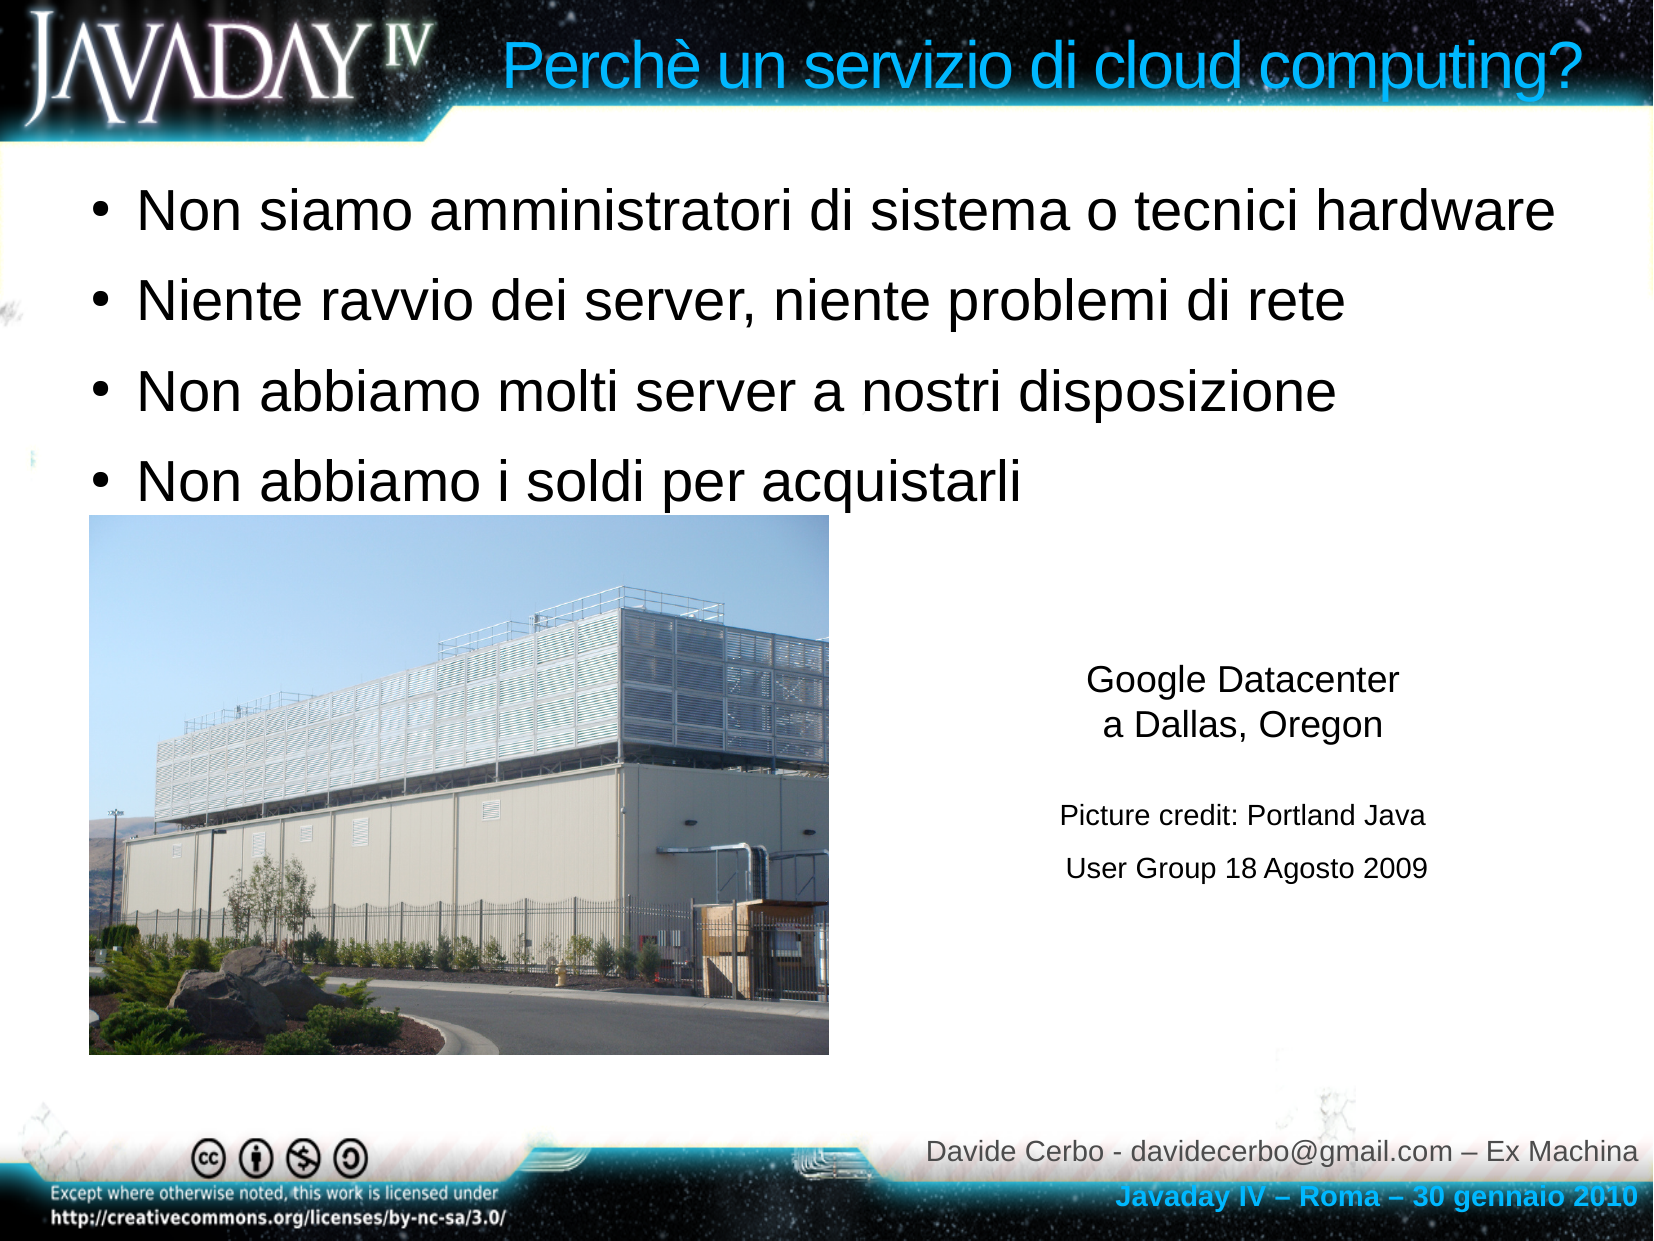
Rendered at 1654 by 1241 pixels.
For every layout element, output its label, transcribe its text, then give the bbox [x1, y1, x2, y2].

text_box Google Datacenter a Dallas, Oregon [1019, 647, 1467, 734]
title Perchè un servizio di cloud computing? [108, 7, 1585, 124]
list Non siamo amministratori di sistema o tecnici hardware Niente ravvio dei server, niente problemi di rete Non abbiamo molti server a nostri disposizione Non abbiamo i soldi per acquistarli [74, 177, 1563, 526]
text_box Picture credit: Portland Java User Group 18 Agosto 2009 [1019, 734, 1467, 892]
picture [0, 0, 1653, 1241]
